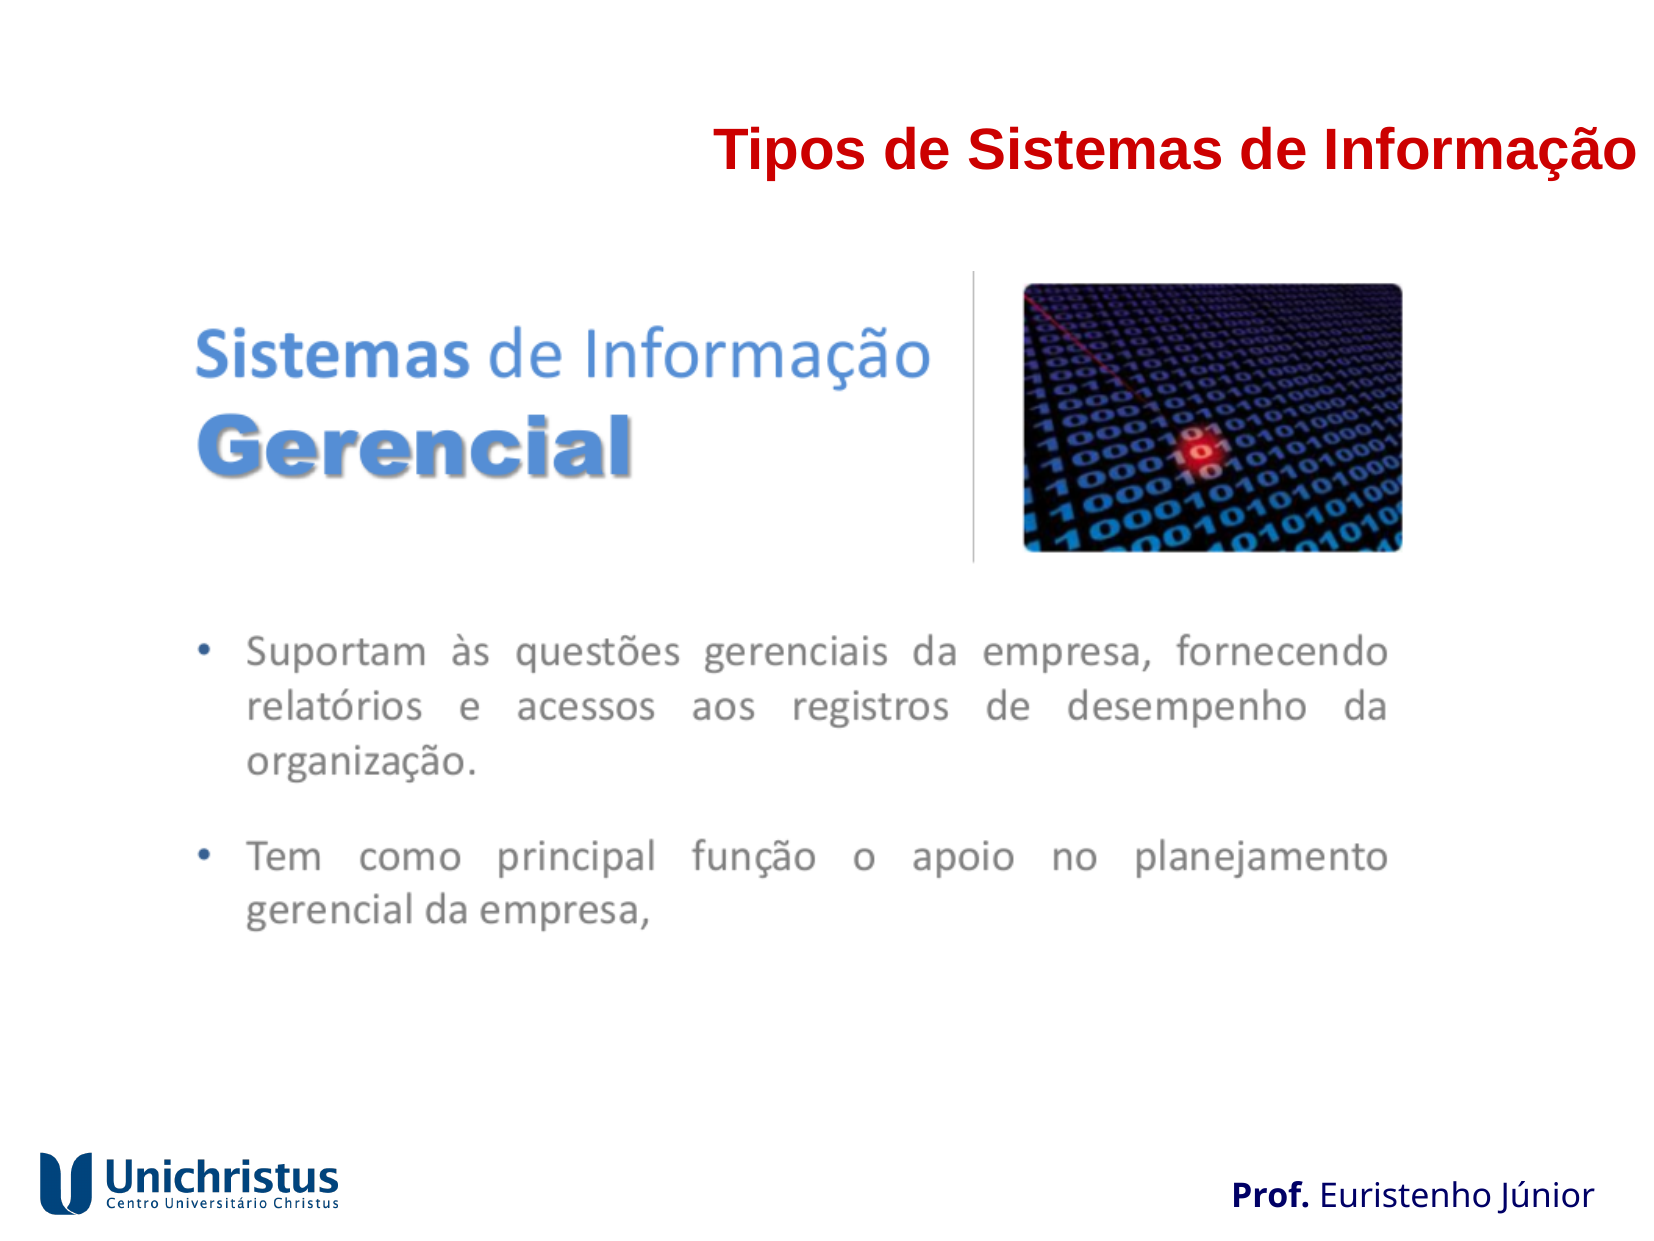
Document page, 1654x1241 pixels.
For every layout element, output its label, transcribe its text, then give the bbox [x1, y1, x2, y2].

picture [165, 271, 1445, 947]
text_box Prof. Euristenho Júnior [1216, 1163, 1654, 1224]
text_box Tipos de Sistemas de Informação [698, 109, 1654, 189]
picture [35, 1149, 343, 1217]
